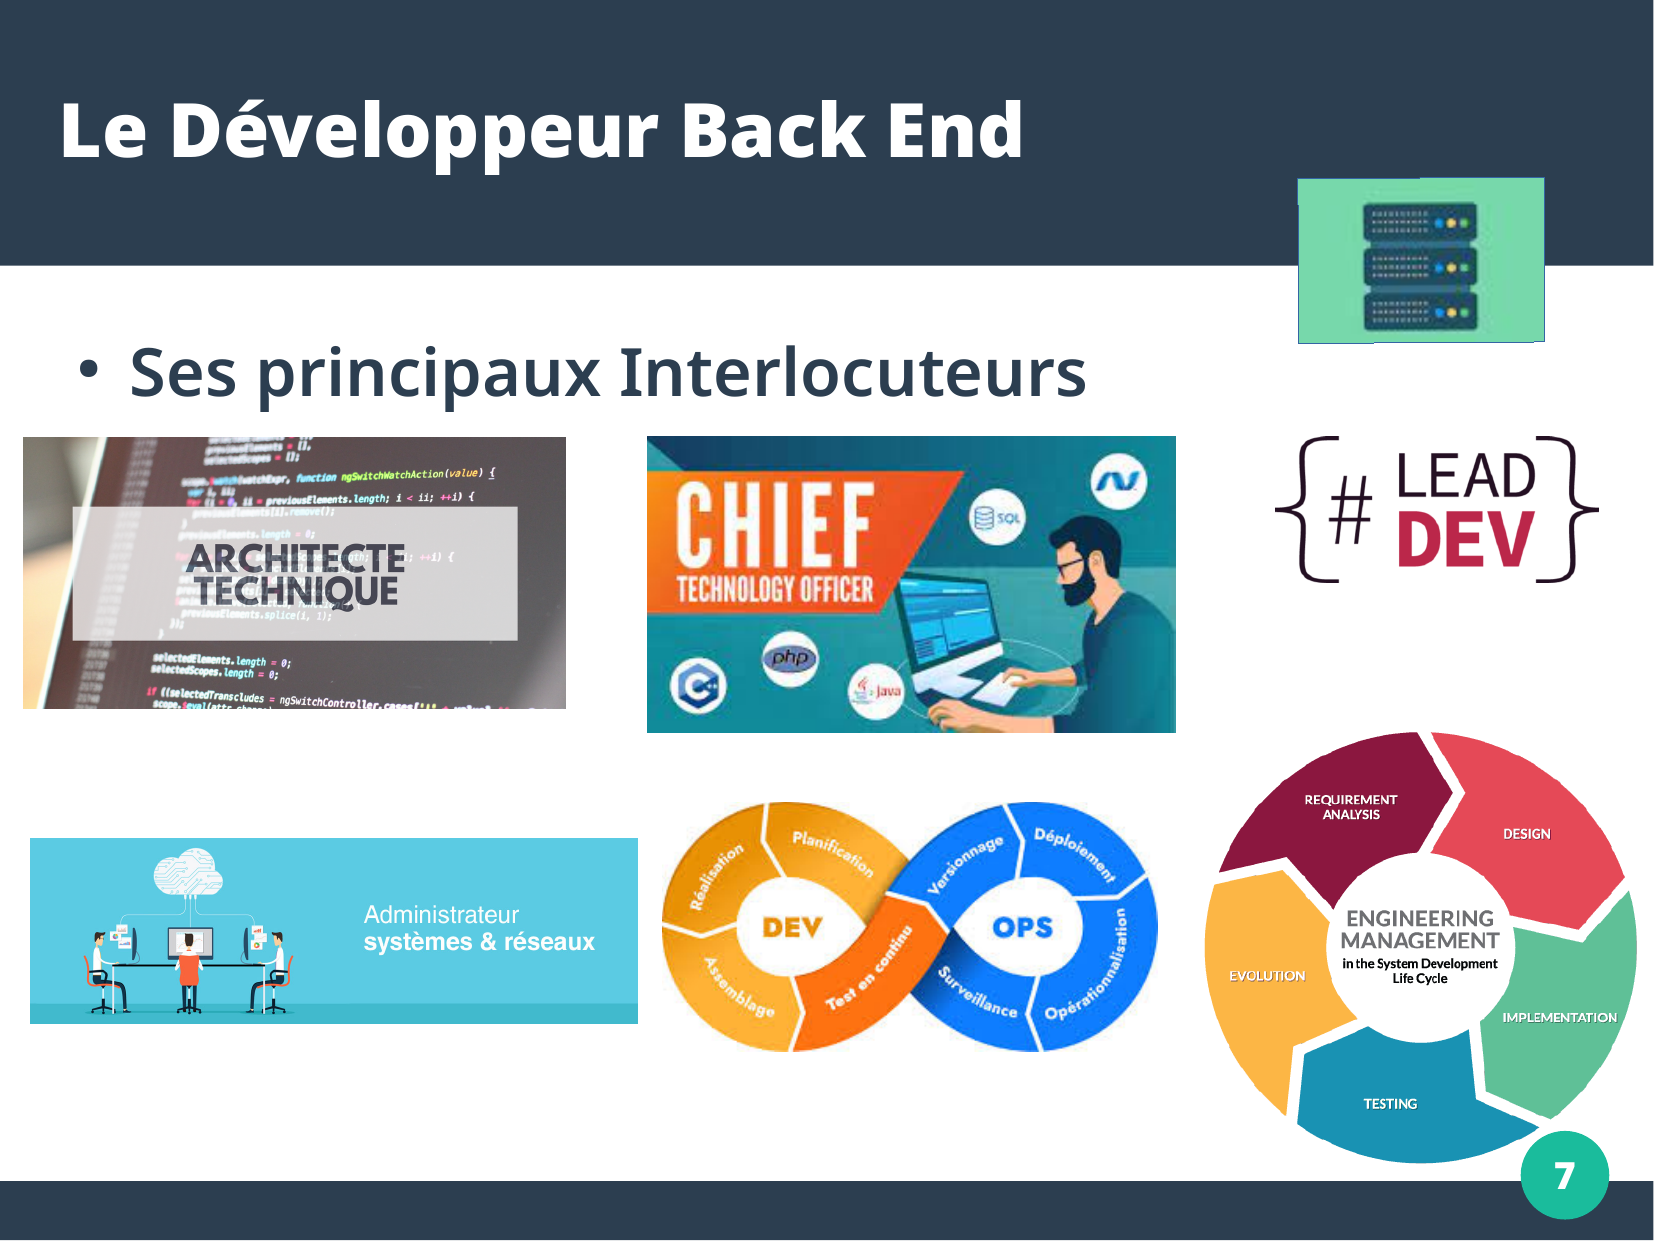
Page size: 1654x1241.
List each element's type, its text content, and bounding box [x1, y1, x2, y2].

picture [1204, 732, 1637, 1164]
title Le Développeur Back End [59, 49, 1595, 207]
picture [662, 802, 1158, 1052]
picture [1275, 436, 1599, 583]
picture [30, 838, 638, 1024]
picture [647, 436, 1176, 733]
list Ses principaux Interlocuteurs [59, 324, 1595, 1152]
picture [1297, 177, 1545, 344]
picture [23, 437, 566, 709]
